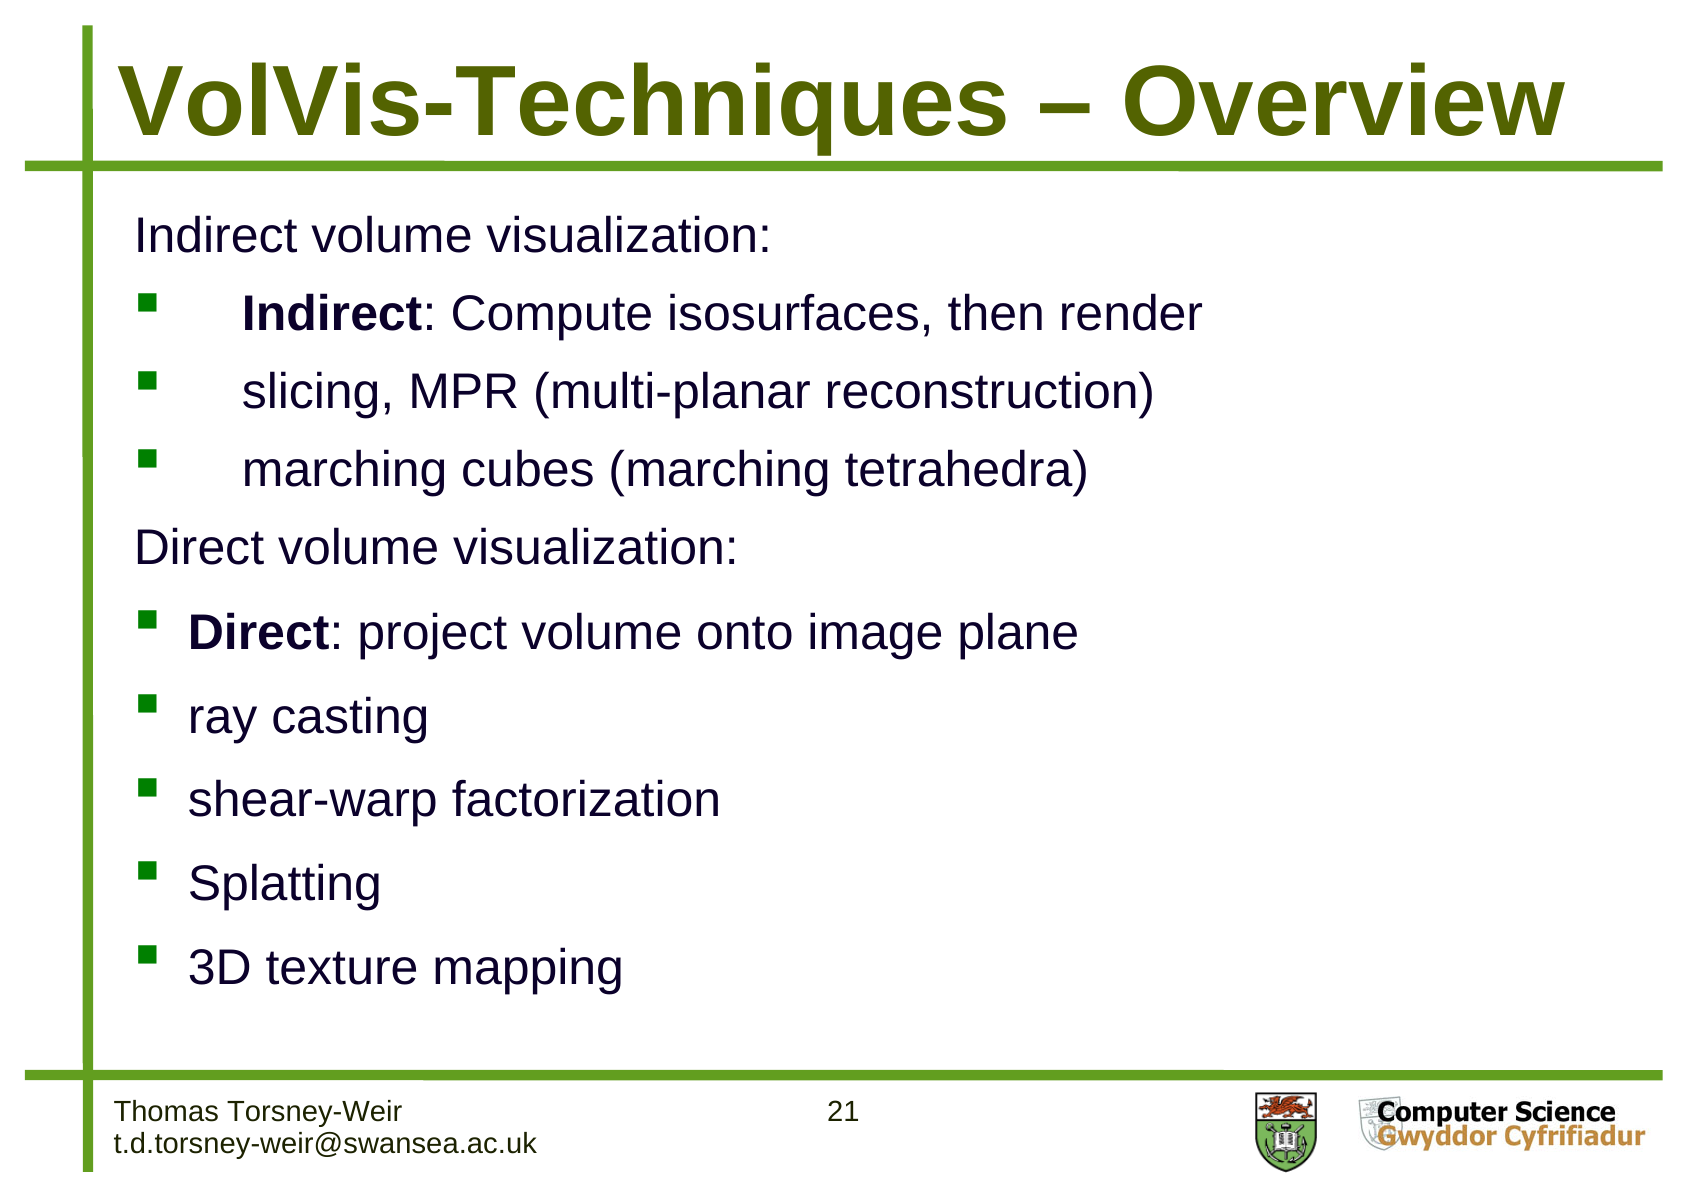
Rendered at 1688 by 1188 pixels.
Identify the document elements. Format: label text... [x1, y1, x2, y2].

picture [1240, 1092, 1654, 1173]
list Indirect volume visualization: Indirect: Compute isosurfaces, then render slicing, MPR (multi-planar reconstruction) marching cubes (marching tetrahedra) Direct volume visualization: Direct: project volume onto image plane ray casting shear-warp factorization Splatting 3D texture mapping [117, 194, 1624, 1058]
title VolVis-Techniques – Overview [101, 29, 1666, 166]
